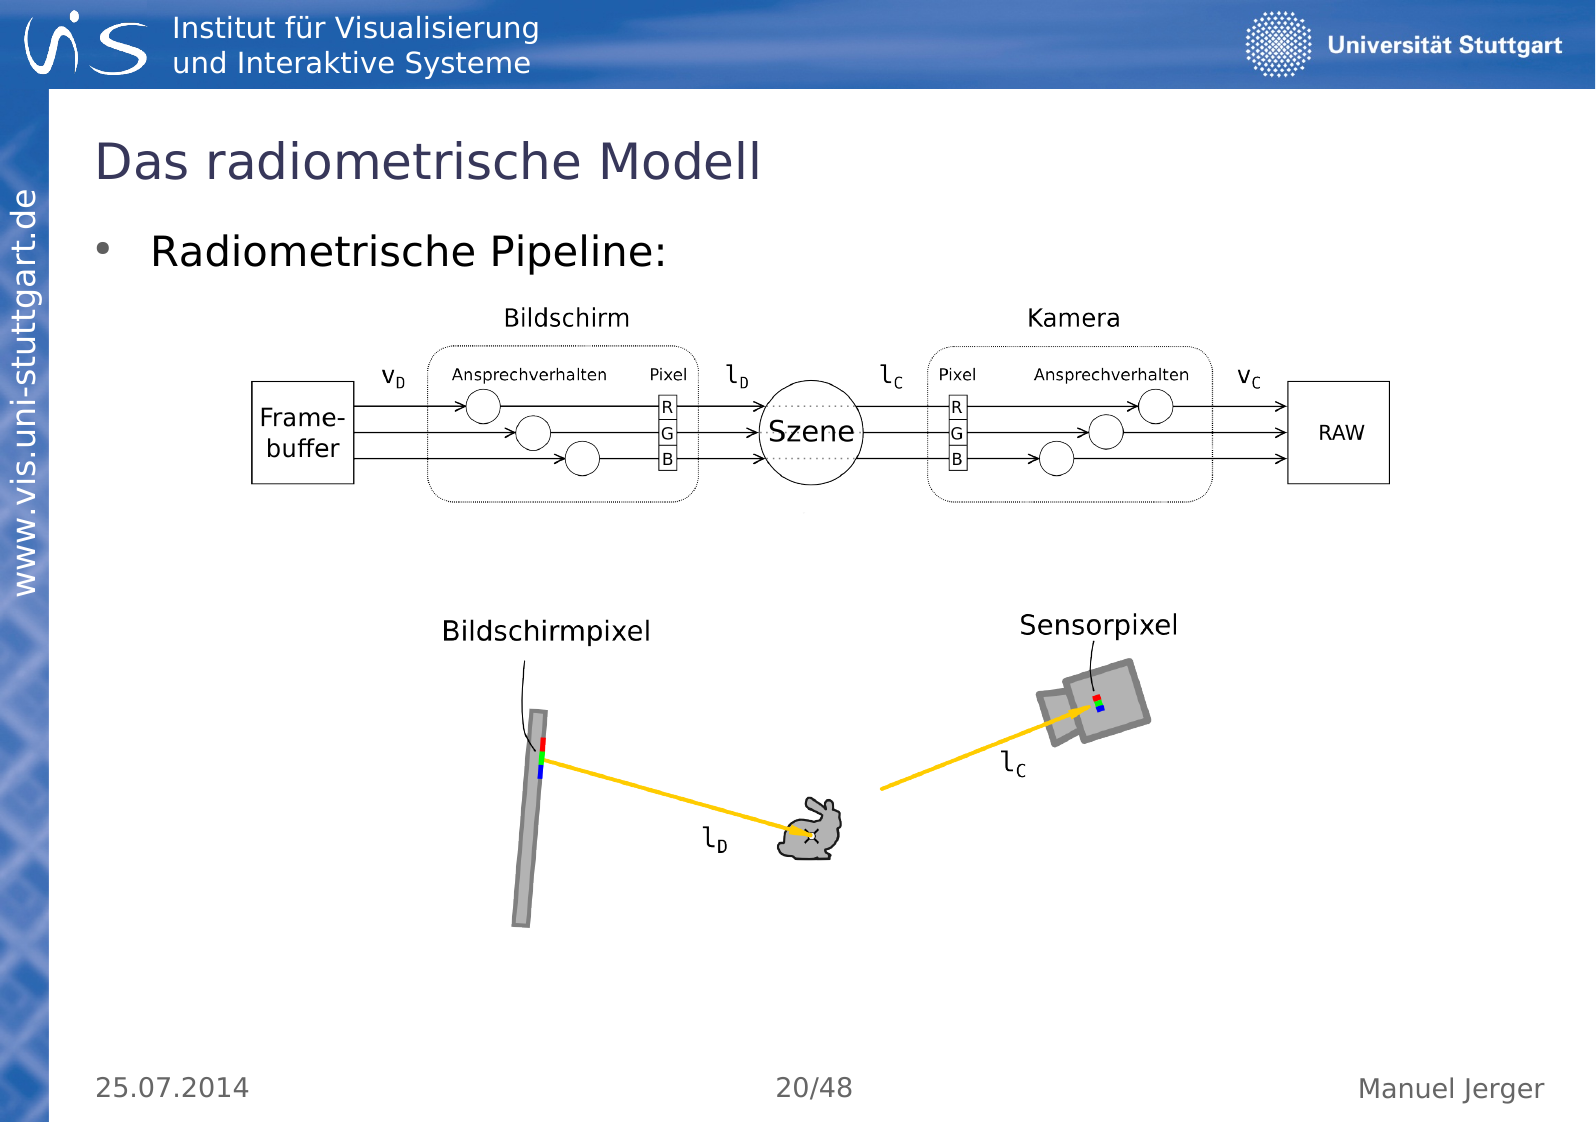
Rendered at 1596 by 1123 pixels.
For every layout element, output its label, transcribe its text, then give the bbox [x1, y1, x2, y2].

picture [444, 613, 1176, 928]
title Das radiometrische Modell [94, 117, 1534, 201]
list Radiometrische Pipeline: [94, 224, 1548, 1052]
picture [251, 307, 1390, 514]
picture [0, 0, 49, 1122]
picture [24, 0, 1596, 89]
